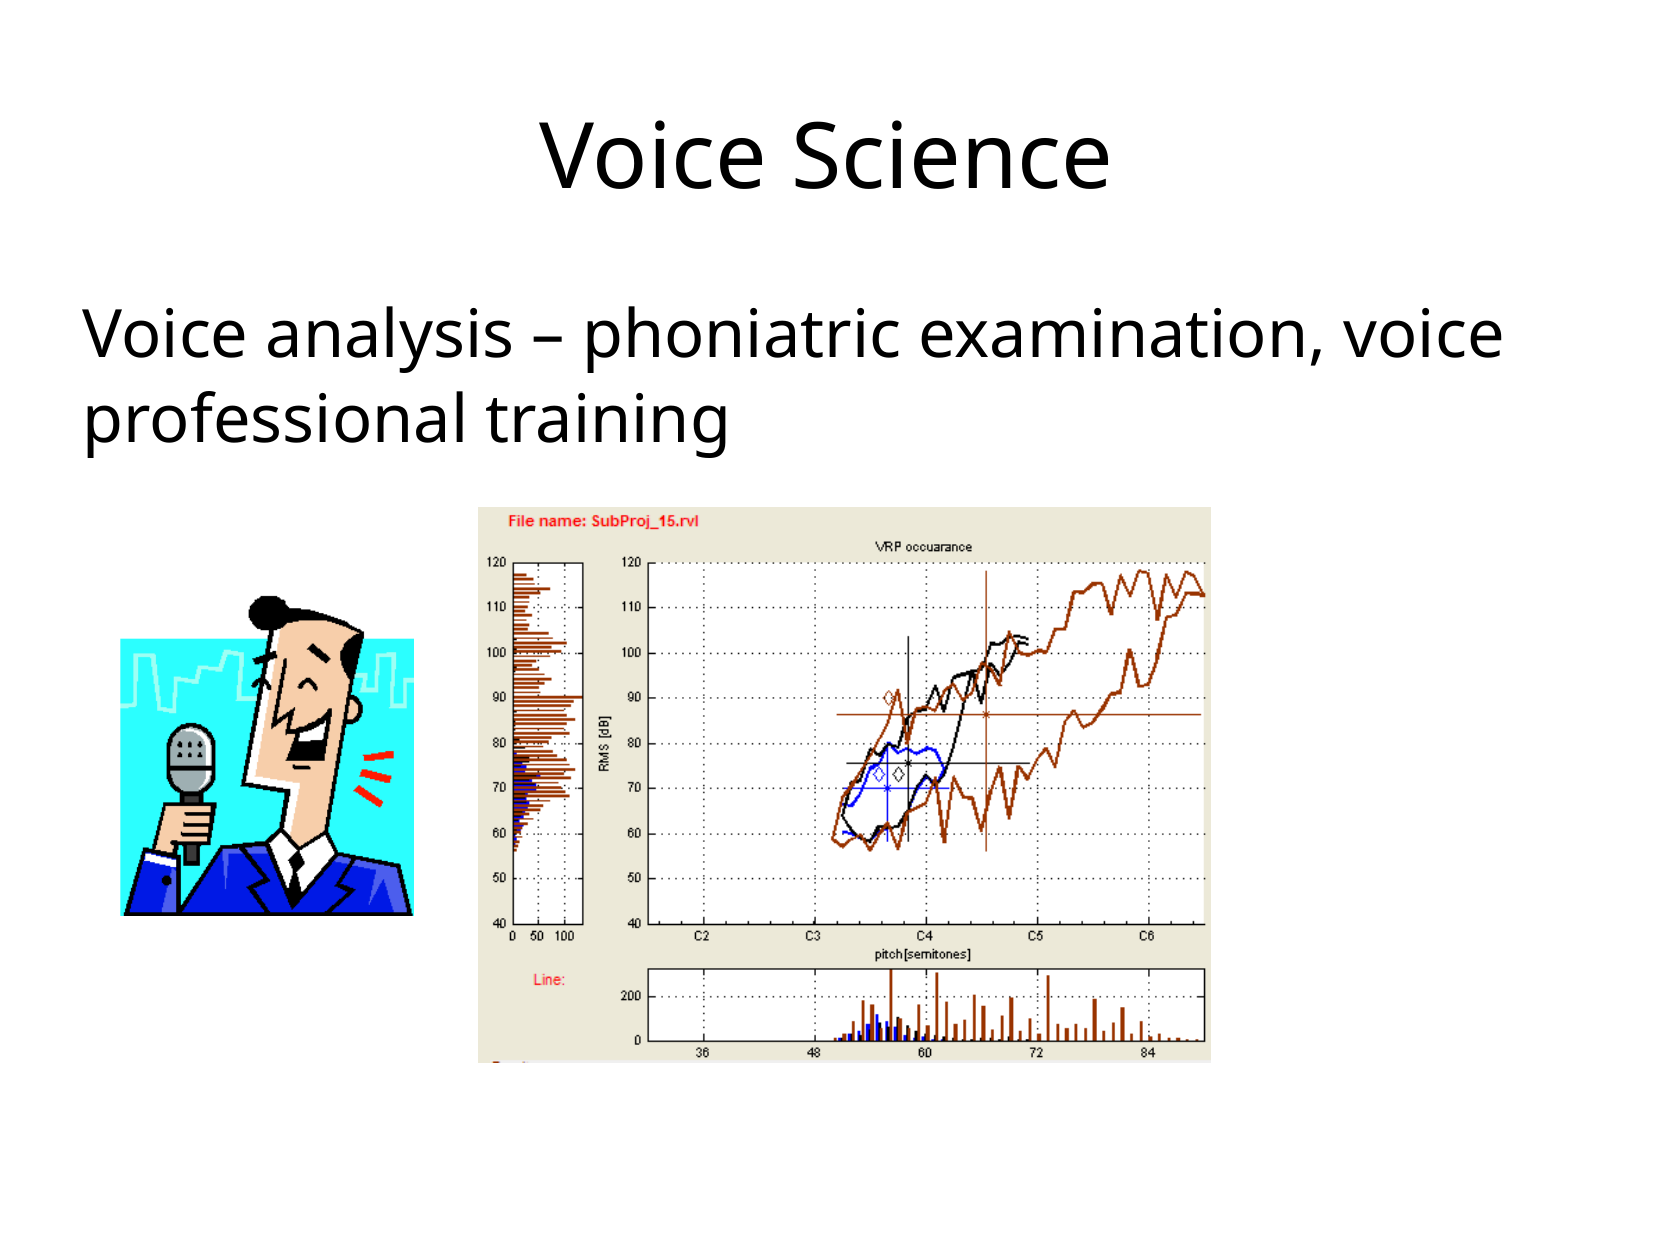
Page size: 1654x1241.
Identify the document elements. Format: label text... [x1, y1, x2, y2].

picture [118, 590, 414, 916]
picture [478, 507, 1211, 1064]
title Voice Science [82, 49, 1571, 257]
list Voice analysis – phoniatric examination, voice professional training [82, 290, 1571, 1010]
